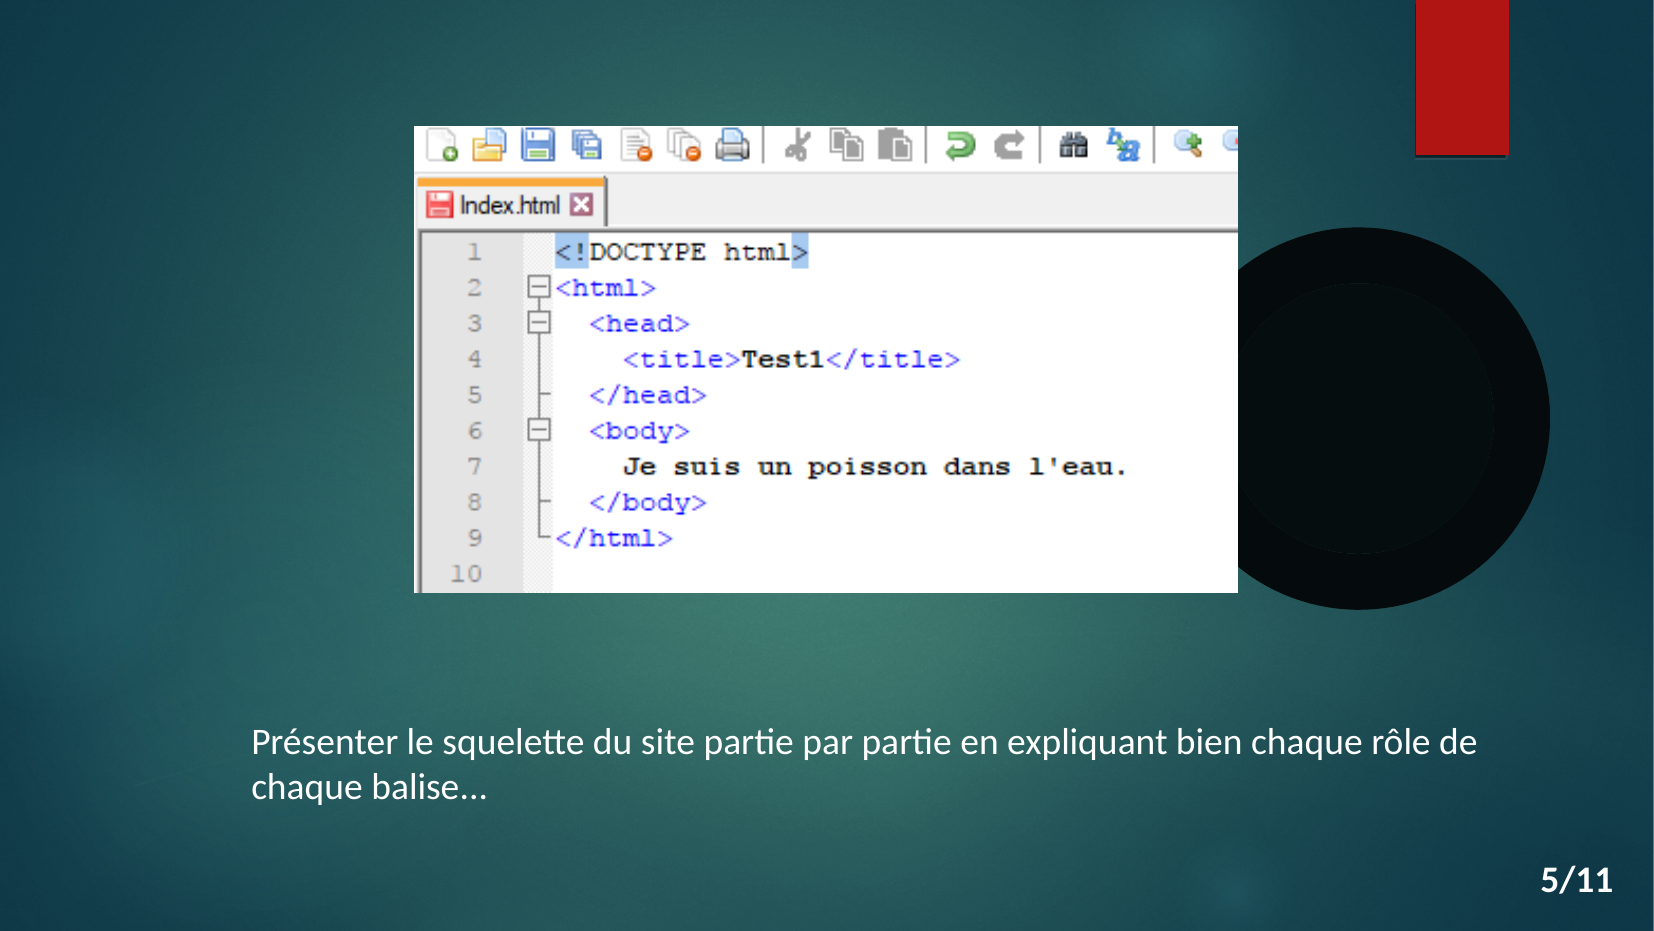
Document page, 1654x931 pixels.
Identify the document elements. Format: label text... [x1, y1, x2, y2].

text_box Présenter le squelette du site partie par partie en expliquant bien chaque rôle de chaque balise... [236, 709, 1506, 816]
picture [414, 126, 1238, 593]
text_box 5/11 [1525, 847, 1654, 909]
